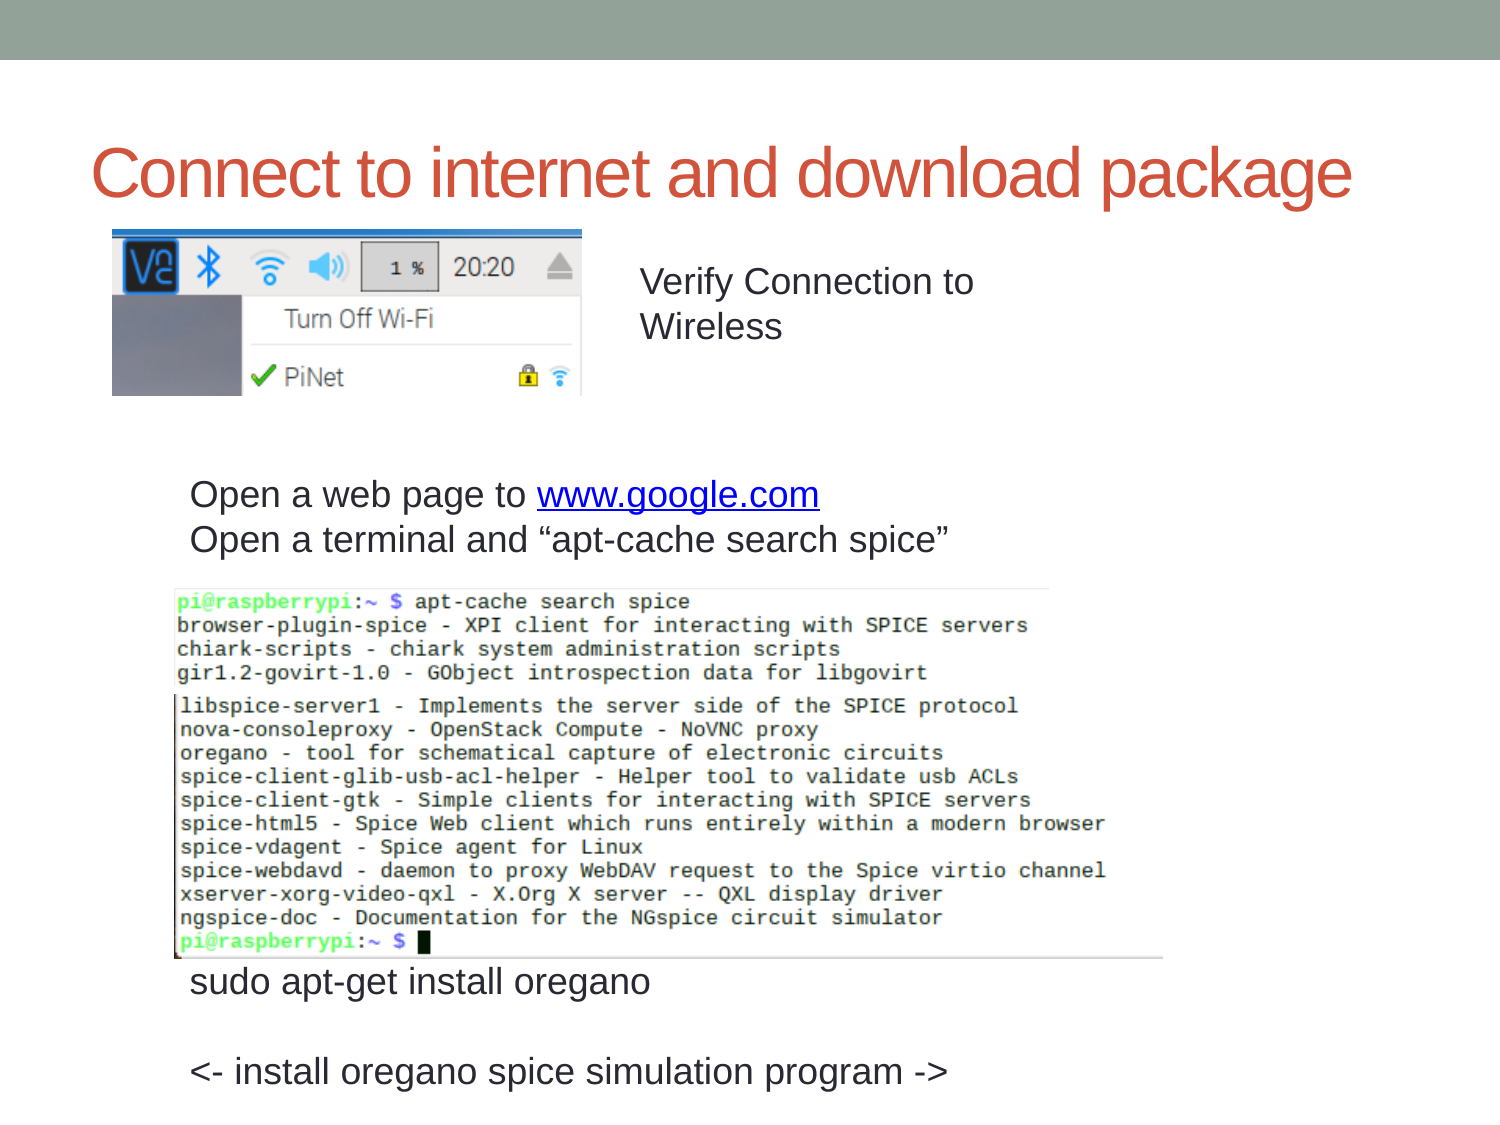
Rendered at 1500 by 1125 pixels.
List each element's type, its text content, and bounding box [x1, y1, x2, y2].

picture [174, 694, 1163, 959]
picture [112, 229, 582, 396]
text_box Verify Connection to Wireless [624, 249, 1094, 355]
picture [174, 588, 1049, 686]
title Connect to internet and download package [75, 87, 1475, 250]
text_box Open a web page to www.google.com Open a terminal and “apt-cache search spice” [174, 462, 1138, 568]
text_box sudo apt-get install oregano <- install oregano spice simulation program -> [174, 959, 988, 1100]
